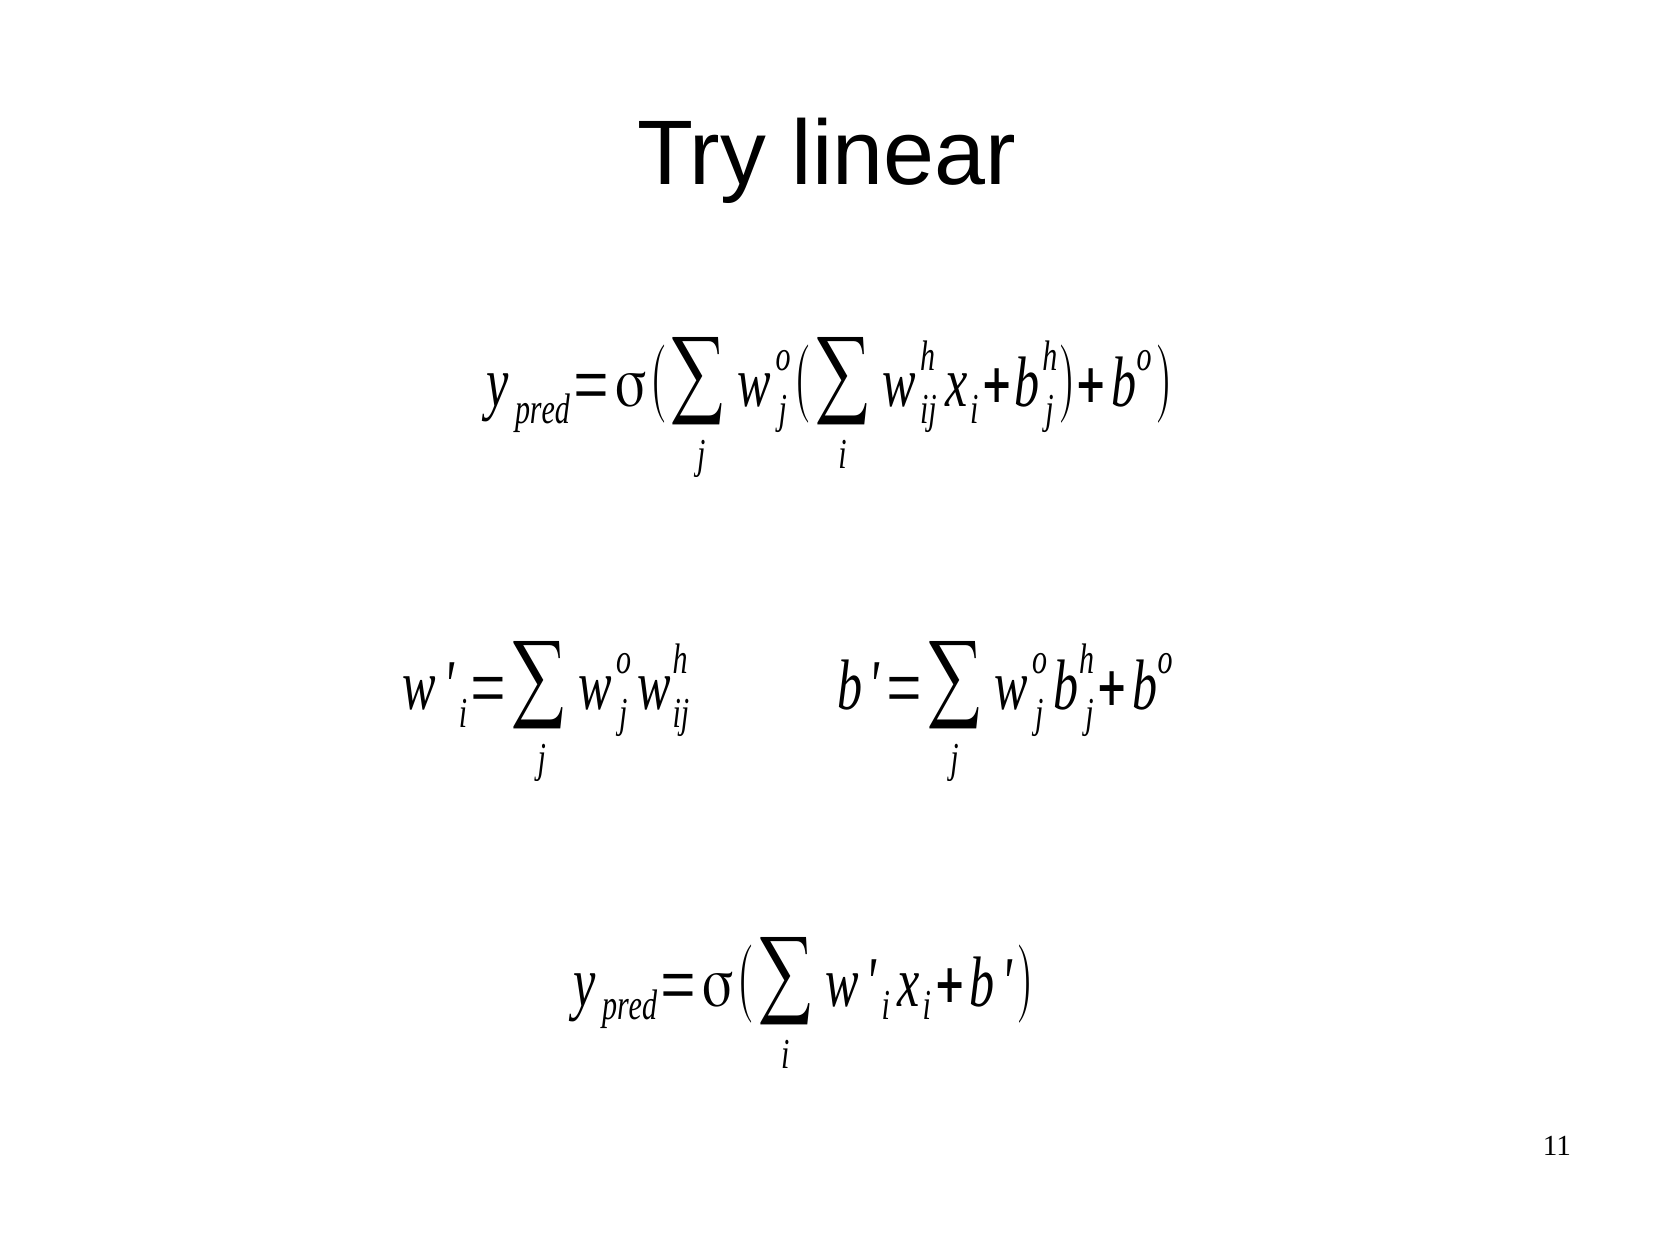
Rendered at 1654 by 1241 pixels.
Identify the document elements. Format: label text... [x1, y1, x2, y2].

chart [390, 633, 704, 781]
chart [467, 330, 1186, 477]
chart [555, 930, 1045, 1077]
title Try linear [82, 49, 1571, 257]
chart [825, 633, 1187, 781]
